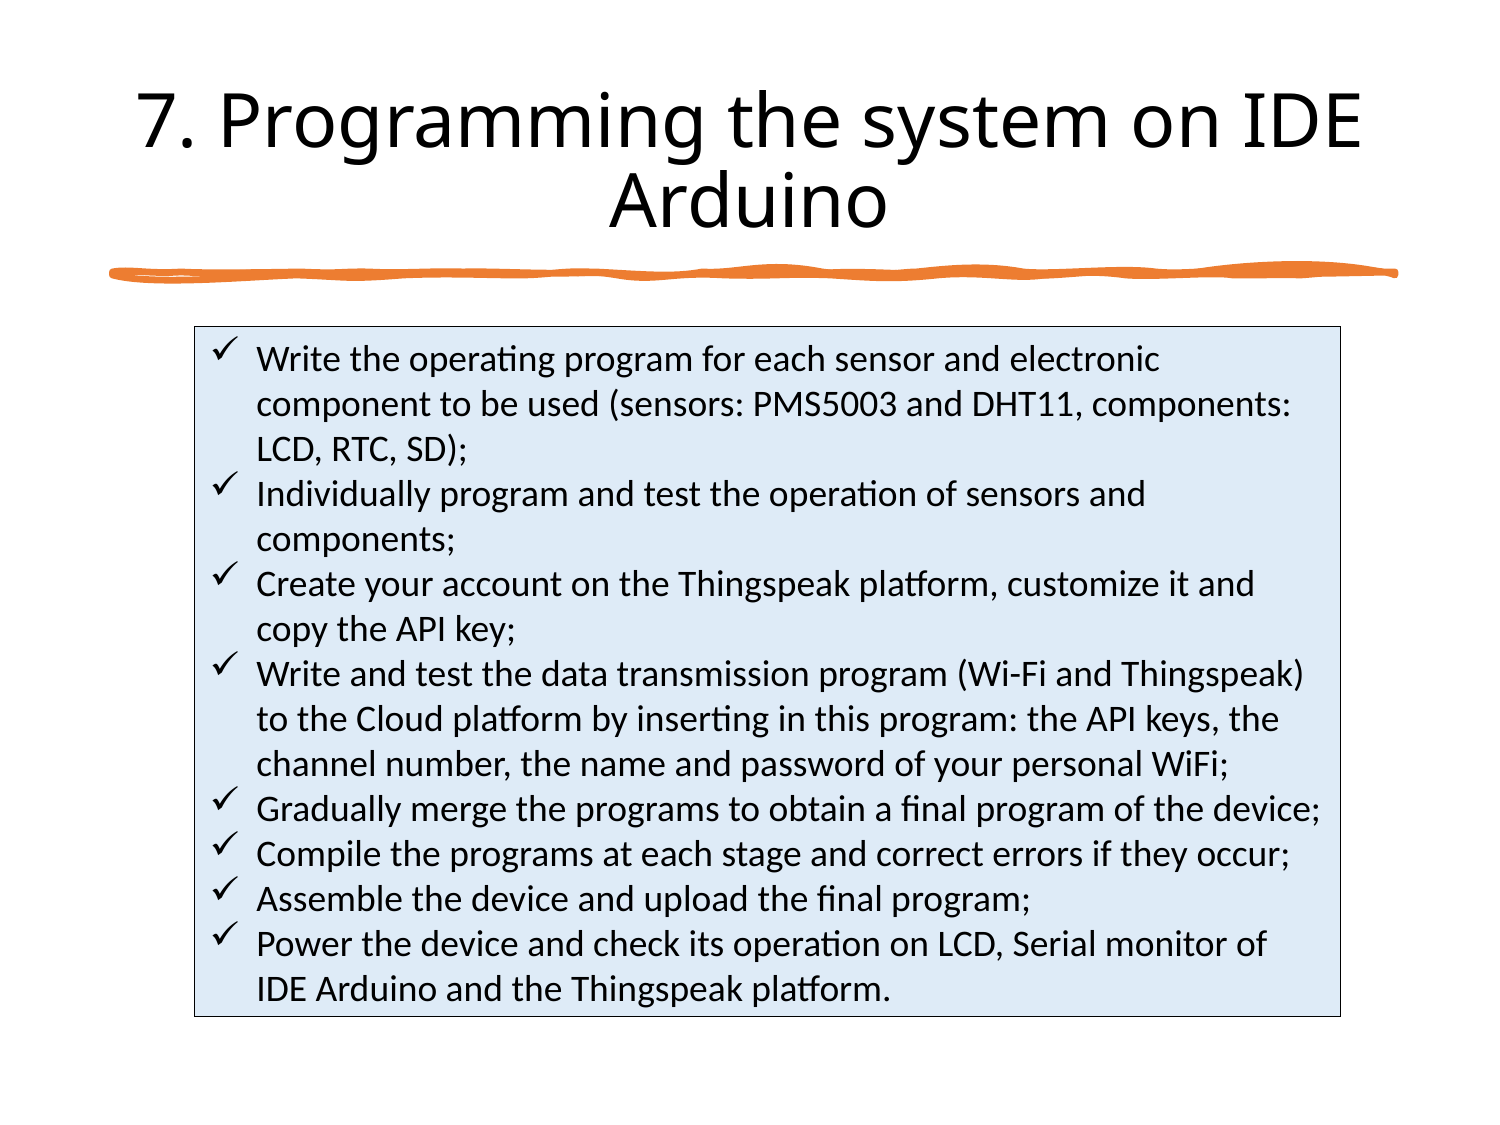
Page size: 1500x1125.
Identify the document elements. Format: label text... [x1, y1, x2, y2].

title 7. Programming the system on IDE Arduino [103, 54, 1397, 272]
text_box Write the operating program for each sensor and electronic component to be used (sensors: PMS5003 and DHT11, components: LCD, RTC, SD); Individually program and test the operation of sensors and components; Create your account on the Thingspeak platform, customize it and copy the API key; Write and test the data transmission program (Wi-Fi and Thingspeak) to the Cloud platform by inserting in this program: the API keys, the channel number, the name and password of your personal WiFi; Gradually merge the programs to obtain a final program of the device; Compile the programs at each stage and correct errors if they occur; Assemble the device and upload the final program; Power the device and check its operation on LCD, Serial monitor of IDE Arduino and the Thingspeak platform. [194, 326, 1341, 1017]
text_box [112, 261, 1396, 279]
